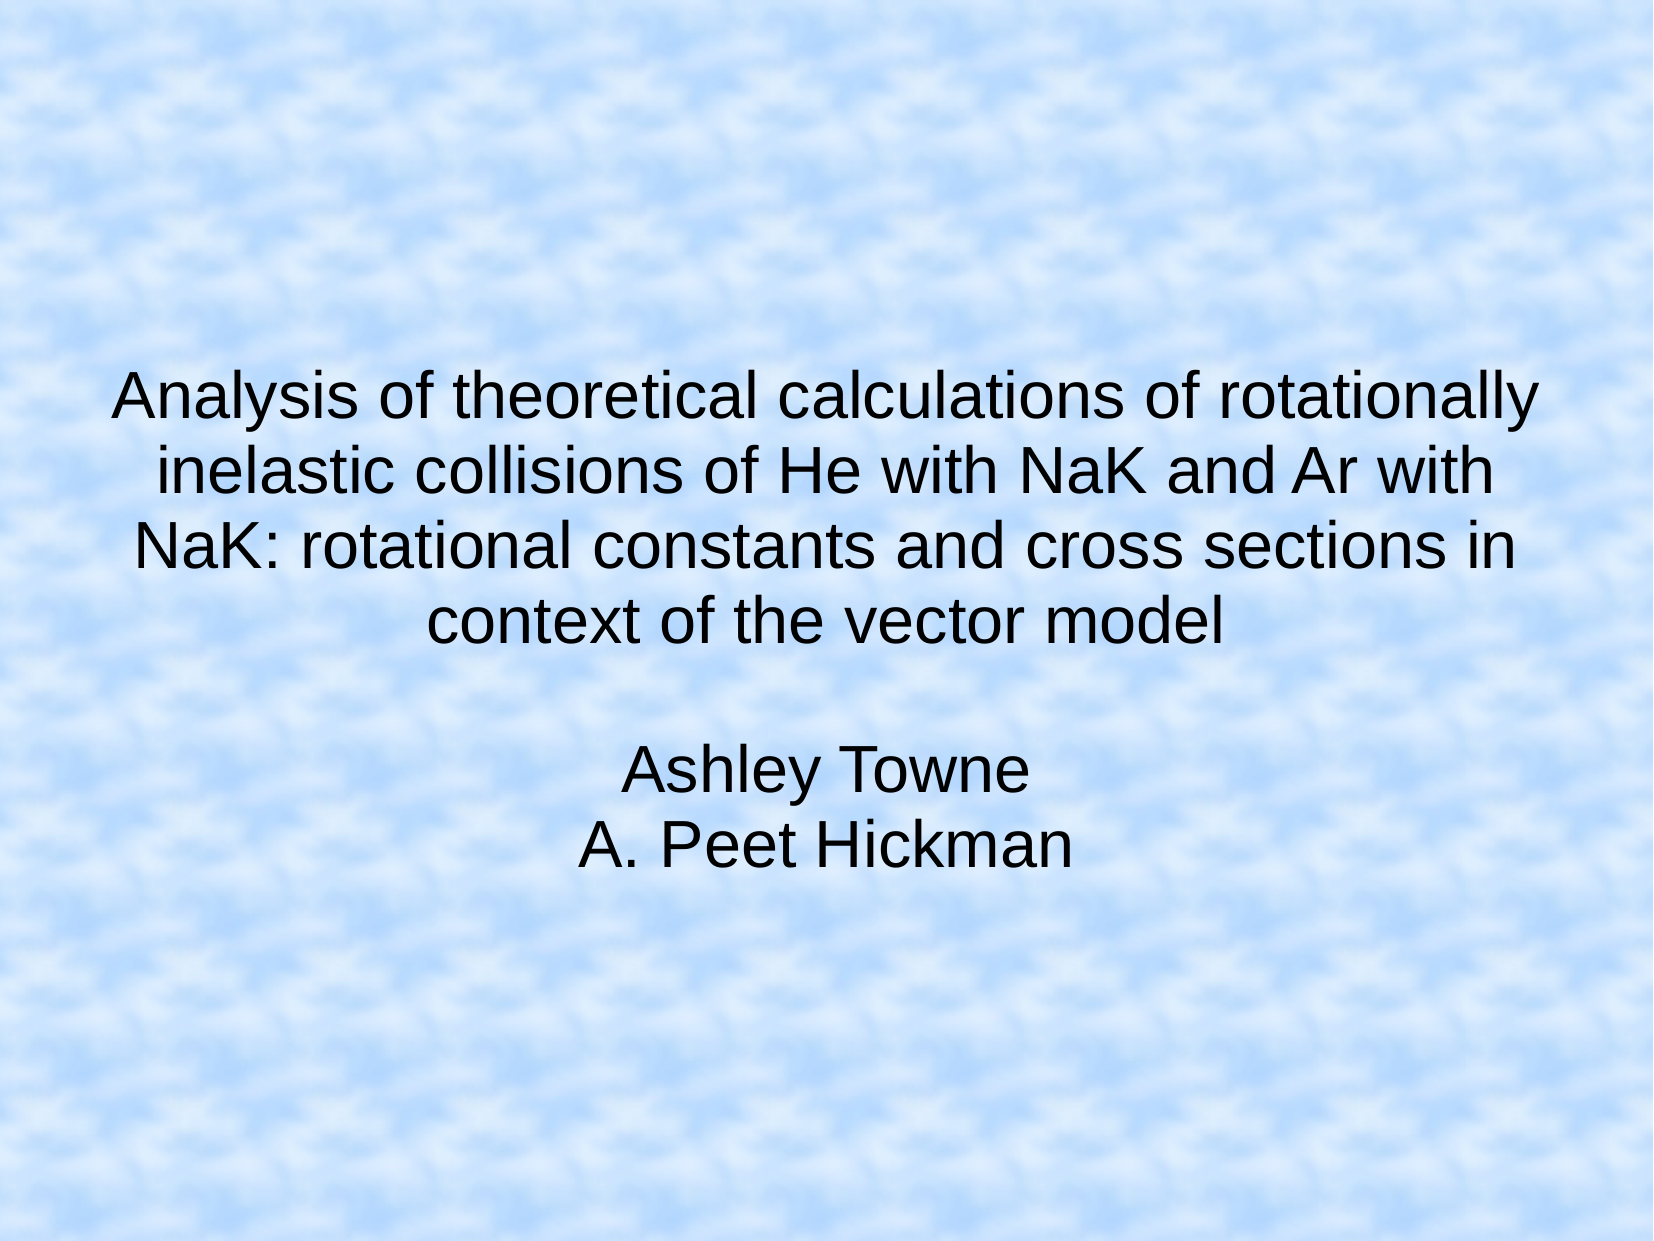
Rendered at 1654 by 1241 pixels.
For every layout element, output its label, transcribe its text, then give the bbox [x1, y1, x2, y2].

picture [0, 0, 1654, 1241]
subtitle Analysis of theoretical calculations of rotationally inelastic collisions of He with NaK and Ar with NaK: rotational constants and cross sections in context of the vector model Ashley Towne A. Peet Hickman [82, 260, 1571, 980]
